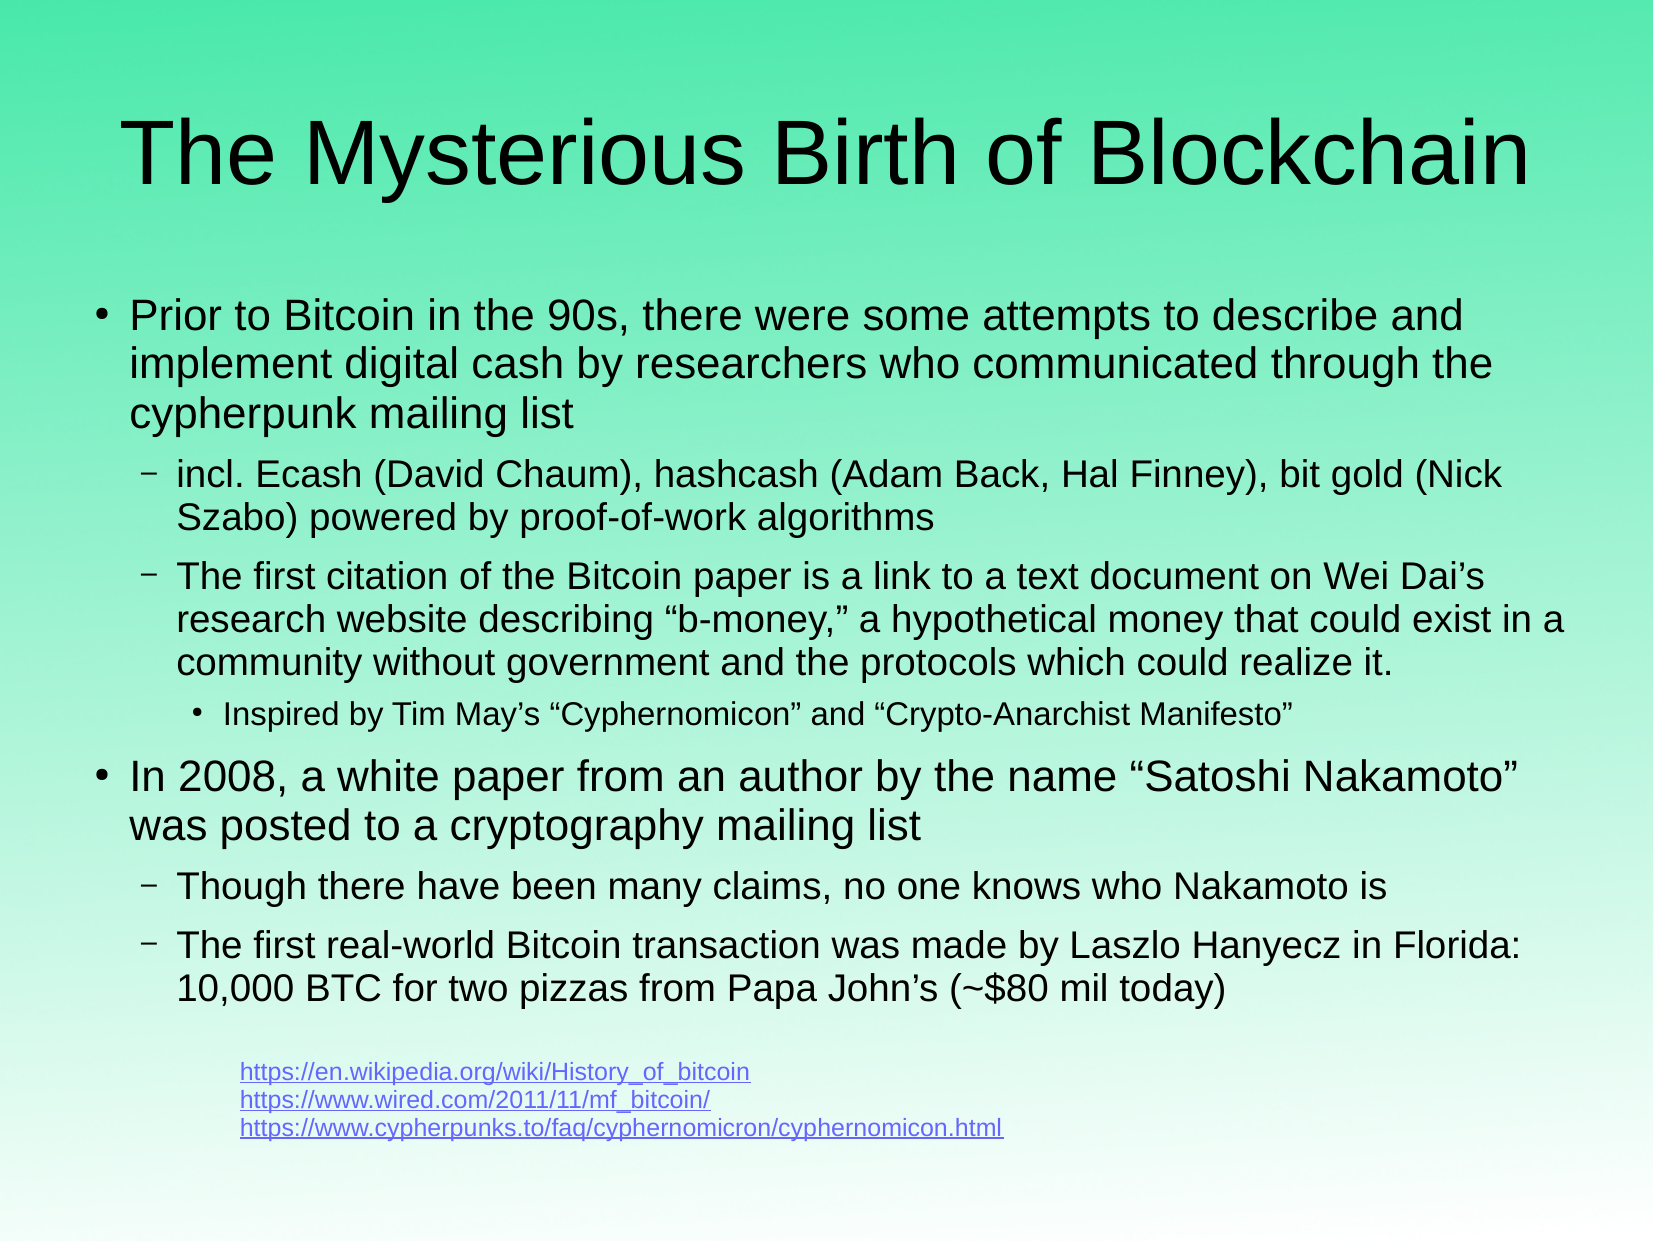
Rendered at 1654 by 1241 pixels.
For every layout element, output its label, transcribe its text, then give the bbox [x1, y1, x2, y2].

list Prior to Bitcoin in the 90s, there were some attempts to describe and implement digital cash by researchers who communicated through the cypherpunk mailing list incl. Ecash (David Chaum), hashcash (Adam Back, Hal Finney), bit gold (Nick Szabo) powered by proof-of-work algorithms The first citation of the Bitcoin paper is a link to a text document on Wei Dai’s research website describing “b-money,” a hypothetical money that could exist in a community without government and the protocols which could realize it. Inspired by Tim May’s “Cyphernomicon” and “Crypto-Anarchist Manifesto” In 2008, a white paper from an author by the name “Satoshi Nakamoto” was posted to a cryptography mailing list Though there have been many claims, no one knows who Nakamoto is The first real-world Bitcoin transaction was made by Laszlo Hanyecz in Florida: 10,000 BTC for two pizzas from Papa John’s (~$80 mil today) [82, 290, 1571, 1010]
text_box https://en.wikipedia.org/wiki/History_of_bitcoin https://www.wired.com/2011/11/mf_bitcoin/ https://www.cypherpunks.to/faq/cyphernomicron/cyphernomicon.html [225, 1050, 1366, 1177]
title The Mysterious Birth of Blockchain [82, 49, 1571, 257]
picture [0, 0, 1654, 1241]
